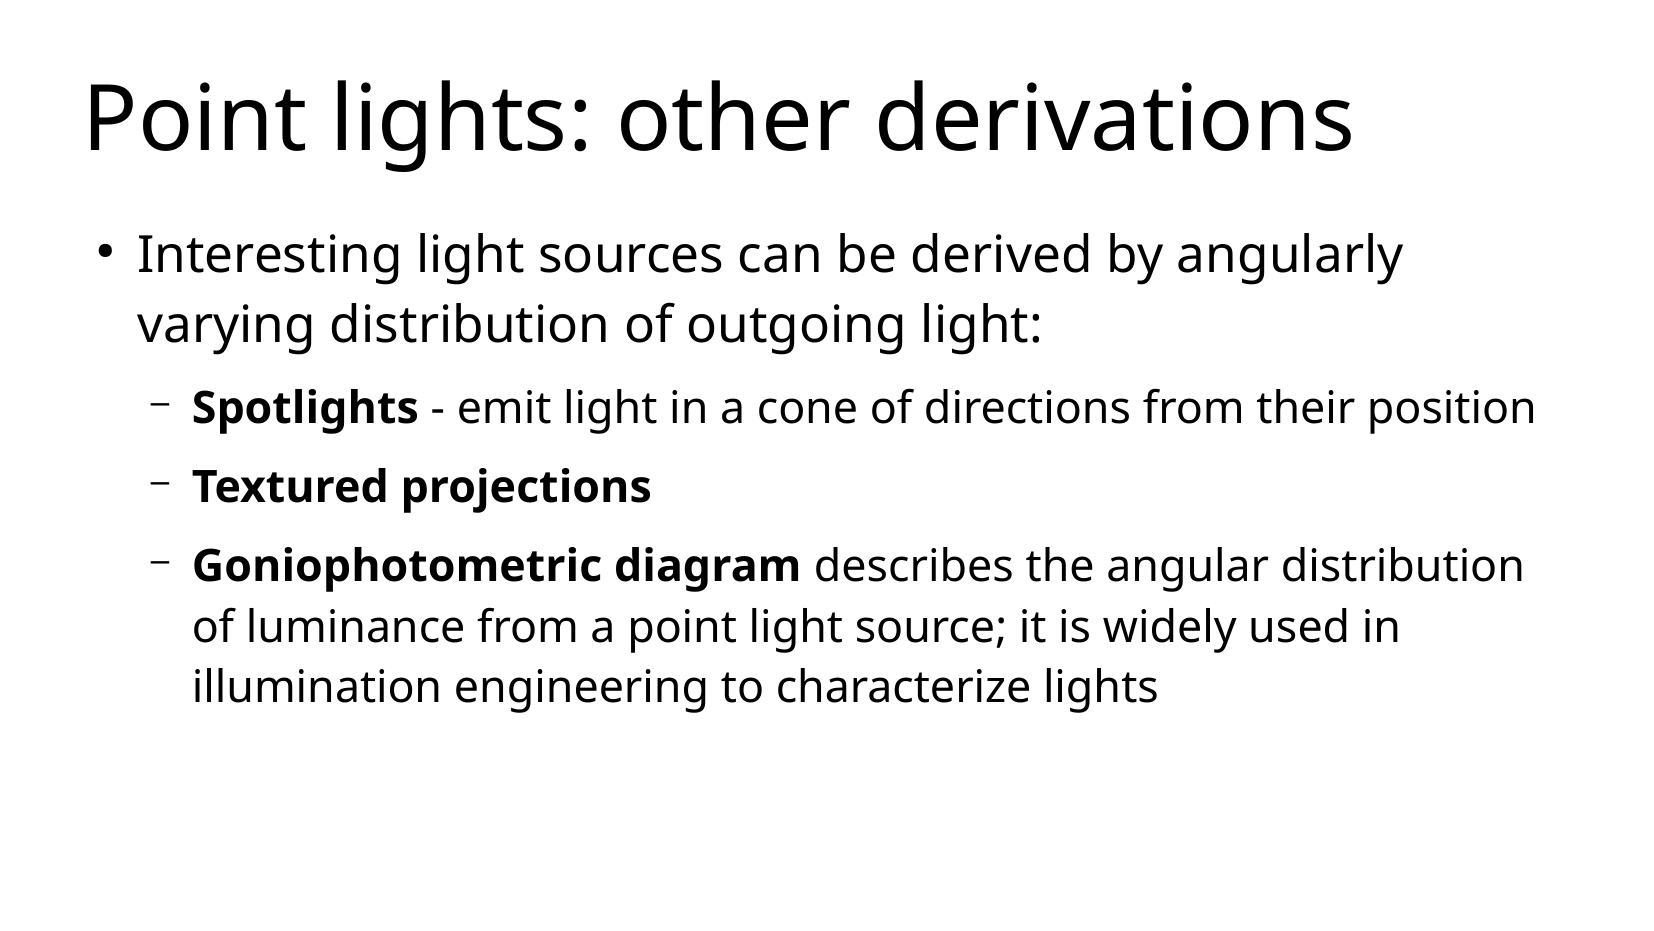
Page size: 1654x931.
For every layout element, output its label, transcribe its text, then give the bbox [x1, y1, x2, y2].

list Interesting light sources can be derived by angularly varying distribution of outgoing light: Spotlights - emit light in a cone of directions from their position Textured projections Goniophotometric diagram describes the angular distribution of luminance from a point light source; it is widely used in illumination engineering to characterize lights [82, 217, 1571, 758]
title Point lights: other derivations [82, 37, 1571, 193]
